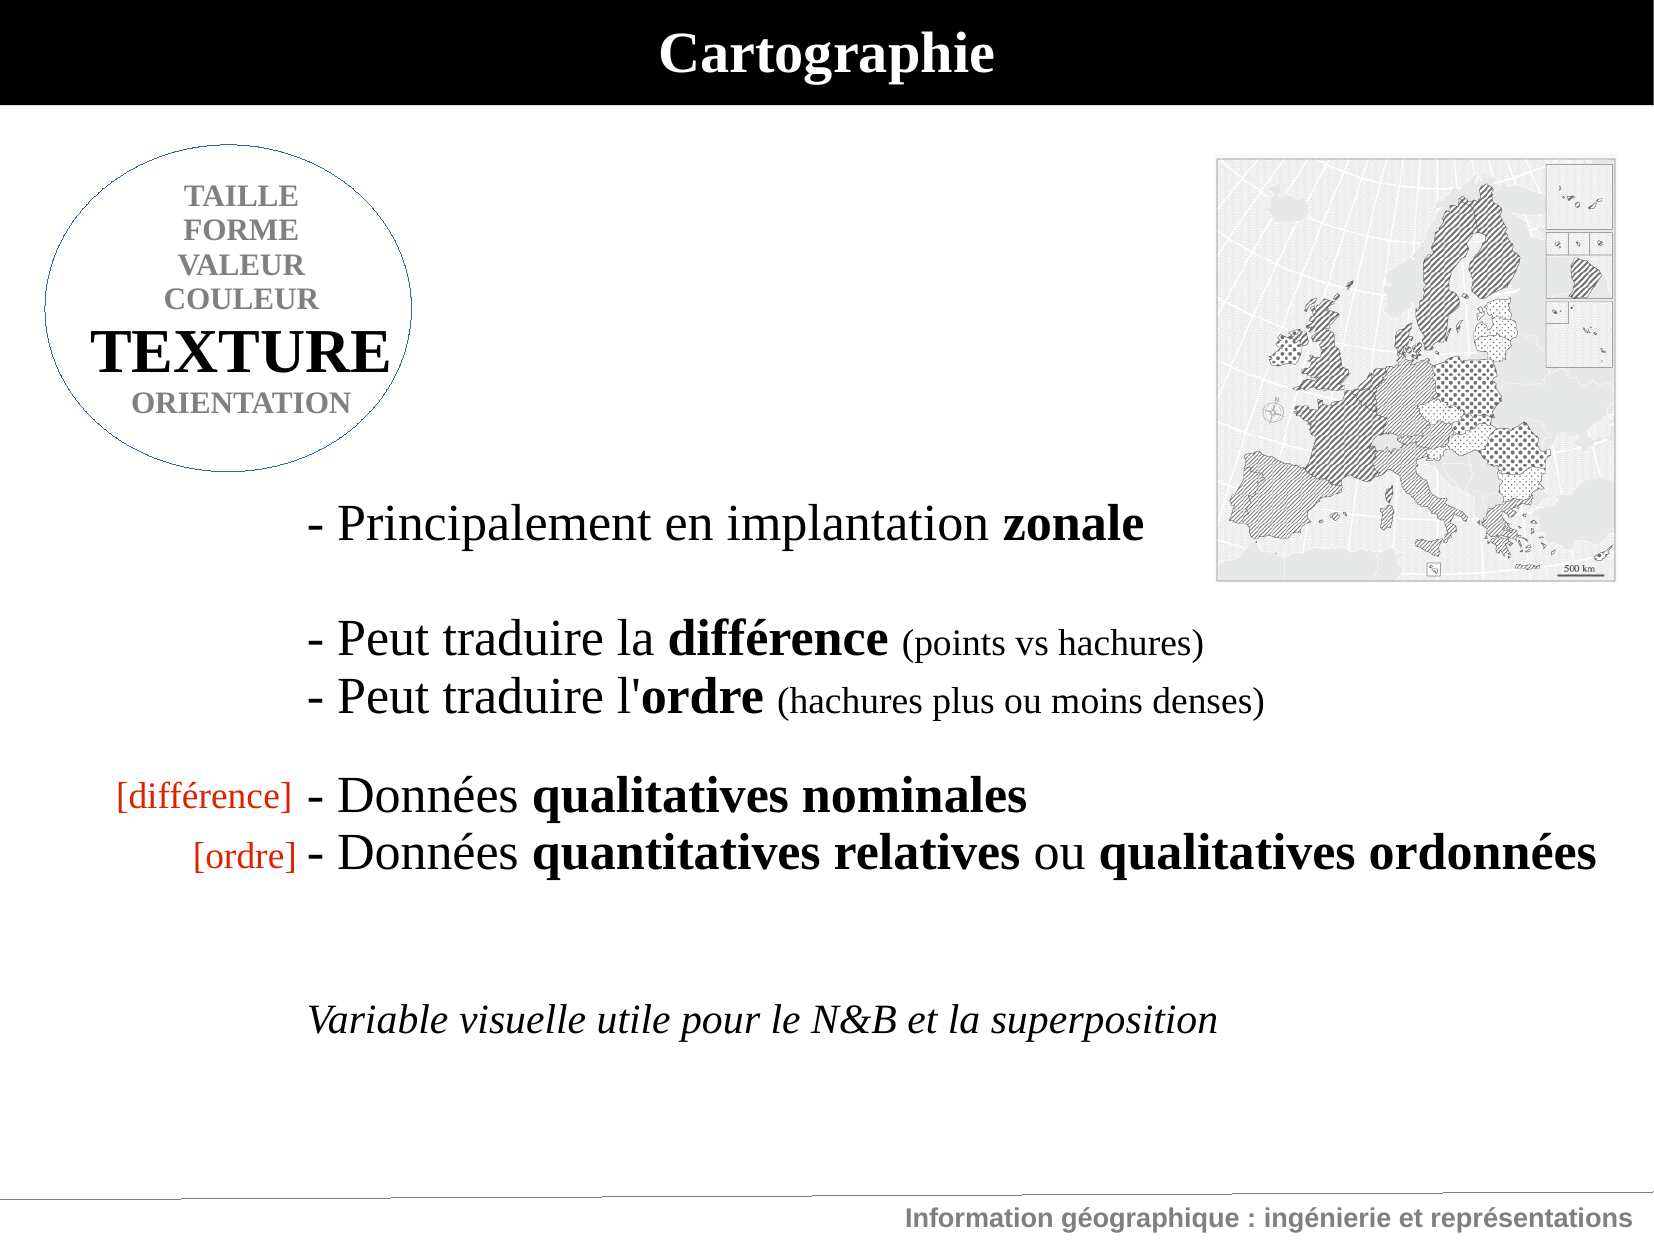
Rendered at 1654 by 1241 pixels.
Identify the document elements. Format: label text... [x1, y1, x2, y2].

title Cartographie [0, 0, 1654, 106]
text_box [ordre] [178, 827, 312, 885]
text_box TAILLE FORME VALEUR COULEUR TEXTURE ORIENTATION [60, 136, 423, 472]
picture [1215, 154, 1617, 583]
text_box [différence] [101, 768, 308, 826]
text_box - Principalement en implantation zonale - Peut traduire la différence (points vs hachures) - Peut traduire l'ordre (hachures plus ou moins denses) - Données qualitatives nominales - Données quantitatives relatives ou qualitatives ordonnées Variable visuelle utile pour le N&B et la superposition [292, 487, 1612, 1063]
